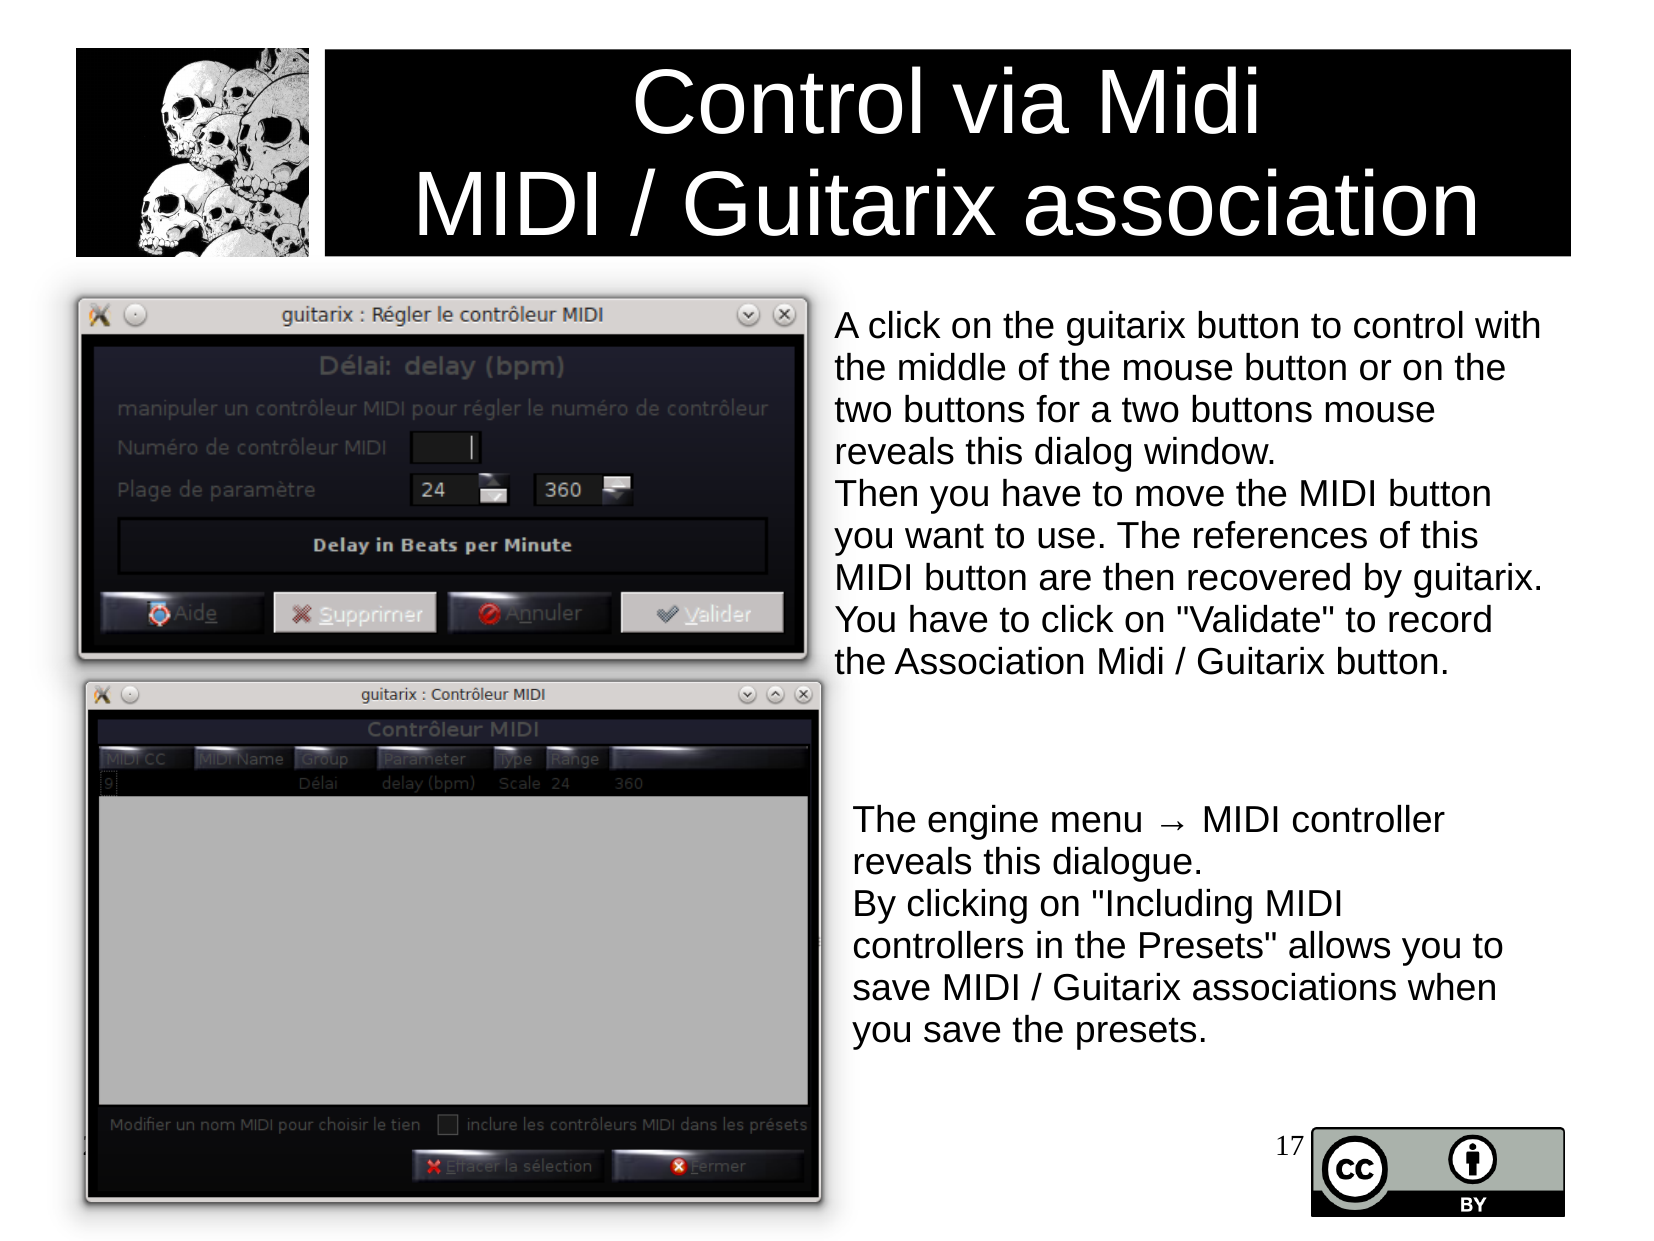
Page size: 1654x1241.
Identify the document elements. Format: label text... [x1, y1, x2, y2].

picture [16, 48, 870, 1241]
text_box The engine menu → MIDI controller reveals this dialogue. By clicking on "Including MIDI controllers in the Presets" allows you to save MIDI / Guitarix associations when you save the presets. [837, 791, 1537, 1101]
title Control via Midi MIDI / Guitarix association [324, 49, 1571, 257]
text_box A click on the guitarix button to control with the middle of the mouse button or on the two buttons for a two buttons mouse reveals this dialog window. Then you have to move the MIDI button you want to use. The references of this MIDI button are then recovered by guitarix. You have to click on "Validate" to record the Association Midi / Guitarix button. [819, 297, 1566, 774]
picture [1311, 1127, 1565, 1217]
